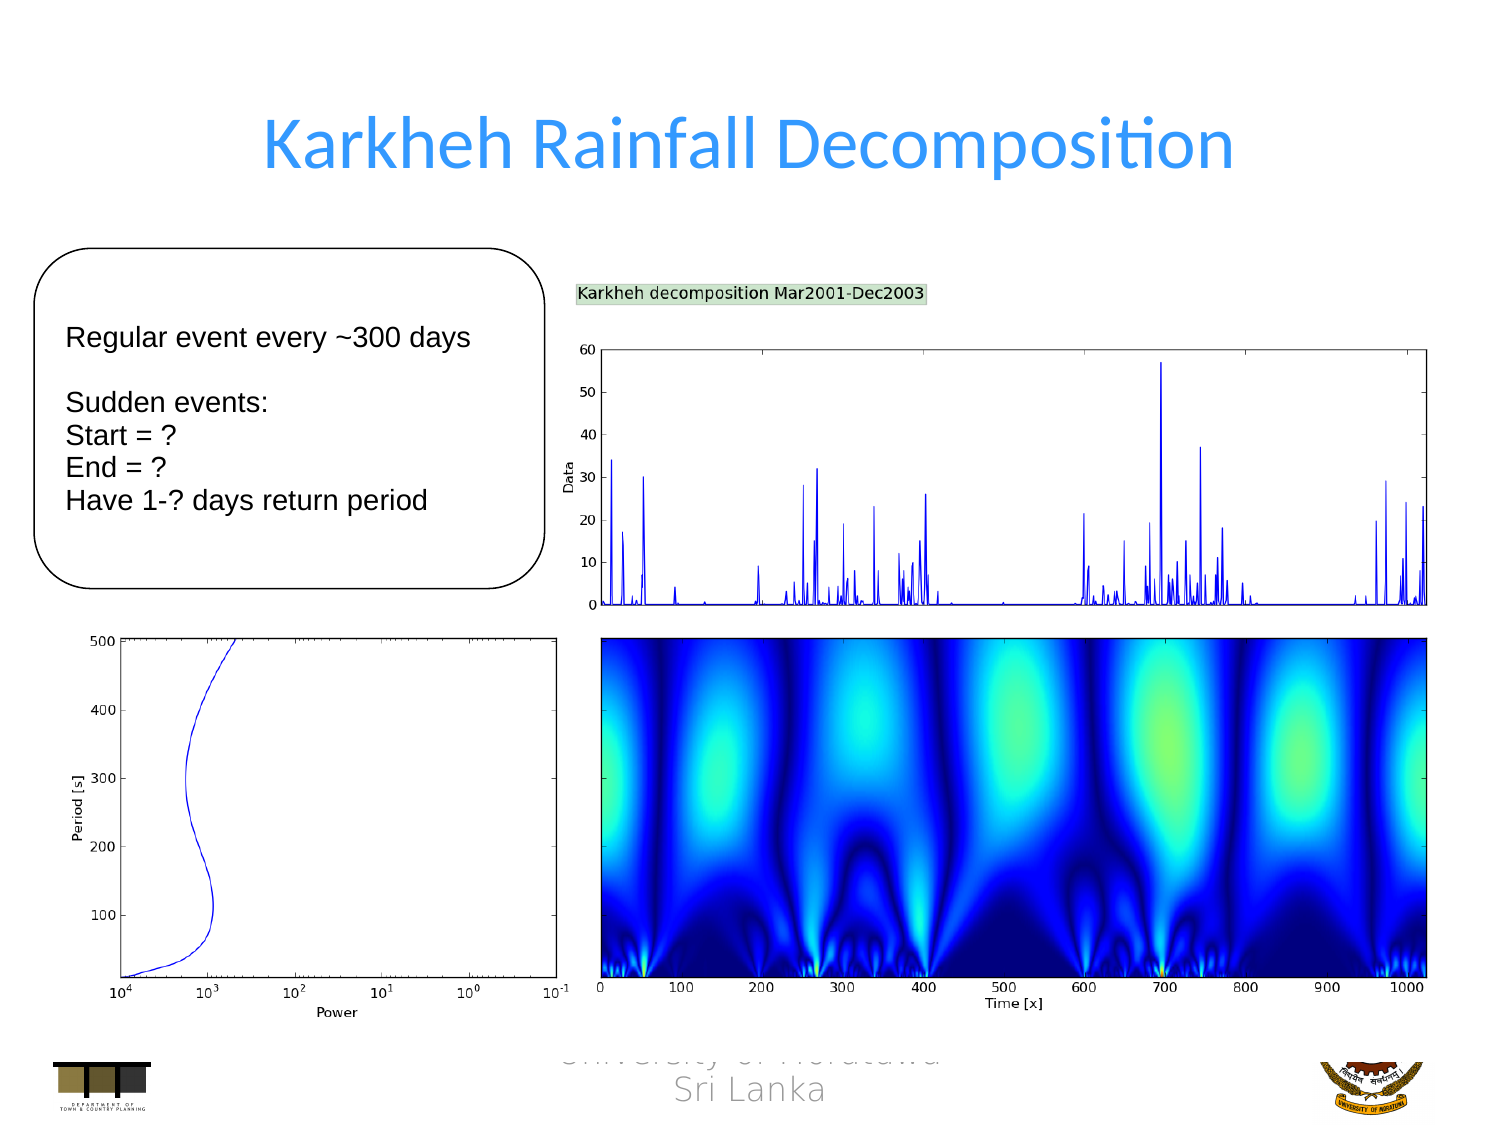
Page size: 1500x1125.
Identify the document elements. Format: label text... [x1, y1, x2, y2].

title Karkheh Rainfall Decomposition [75, 32, 1426, 214]
text_box Regular event every ~300 days Sudden events: Start = ? End = ? Have 1-? days return period [34, 248, 545, 589]
picture [0, 214, 1500, 1125]
